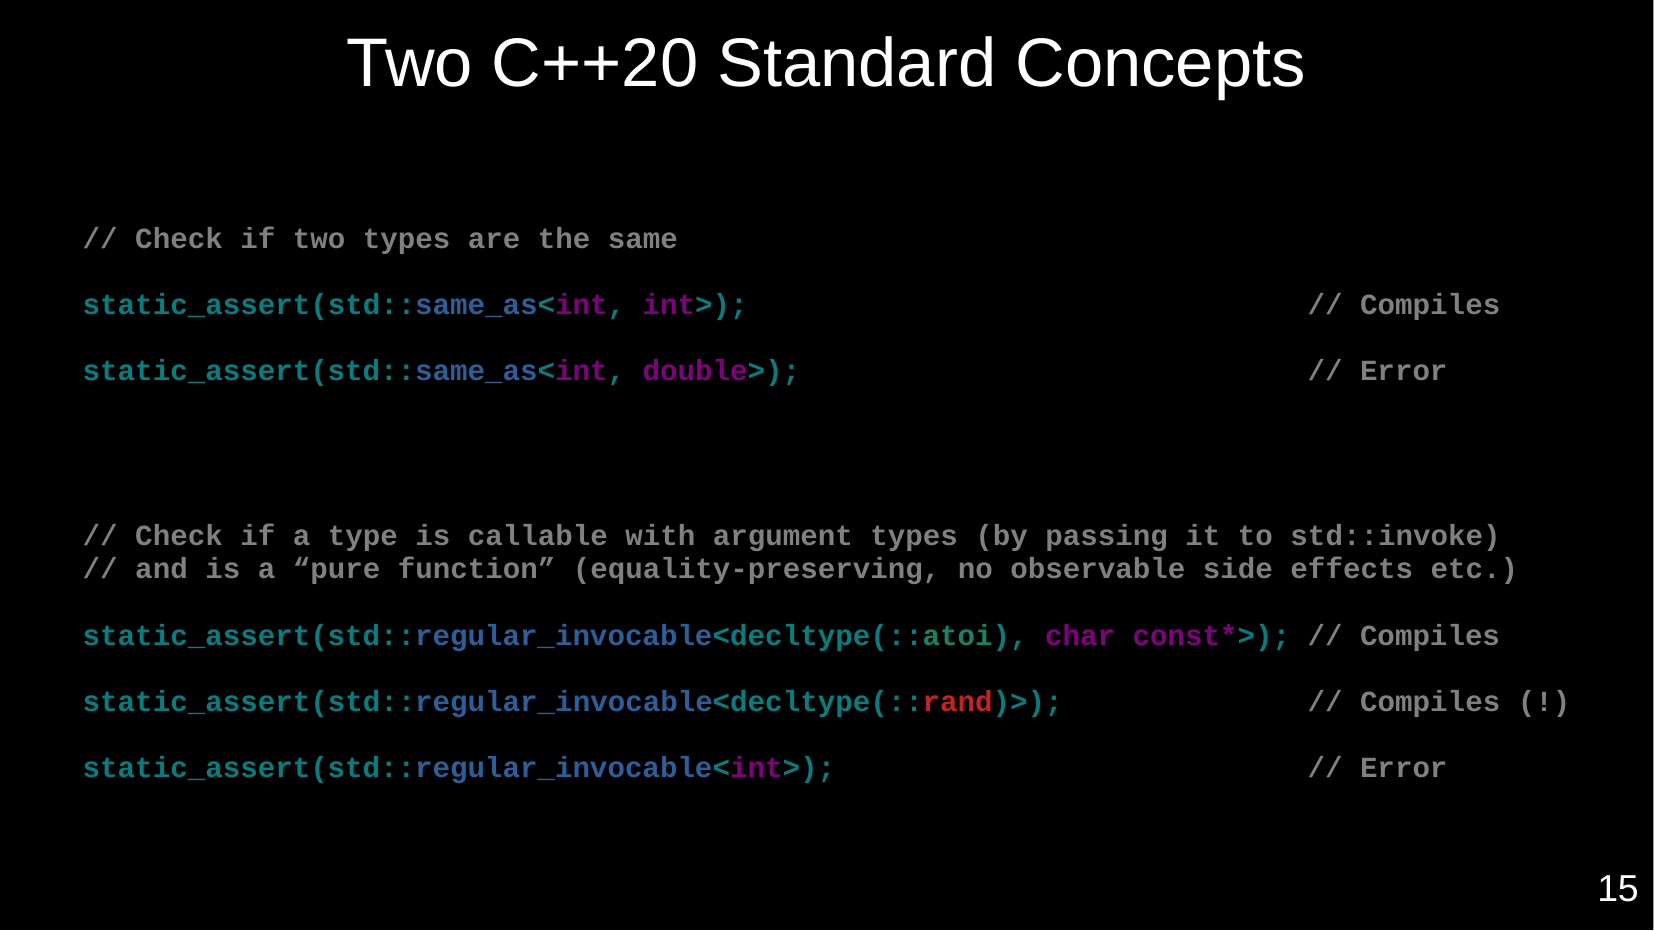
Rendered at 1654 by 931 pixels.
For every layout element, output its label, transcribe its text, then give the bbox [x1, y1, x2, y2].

text_box // Check if two types are the same static_assert(std::same_as<int, int>); // Compiles static_assert(std::same_as<int, double>); // Error // Check if a type is callable with argument types (by passing it to std::invoke) // and is a “pure function” (equality-preserving, no observable side effects etc.) static_assert(std::regular_invocable<decltype(::atoi), char const*>); // Compiles static_assert(std::regular_invocable<decltype(::rand)>); // Compiles (!) static_assert(std::regular_invocable<int>); // Error [82, 174, 1571, 836]
title Two C++20 Standard Concepts [82, 4, 1571, 121]
text_box <number> [1024, 860, 1654, 931]
